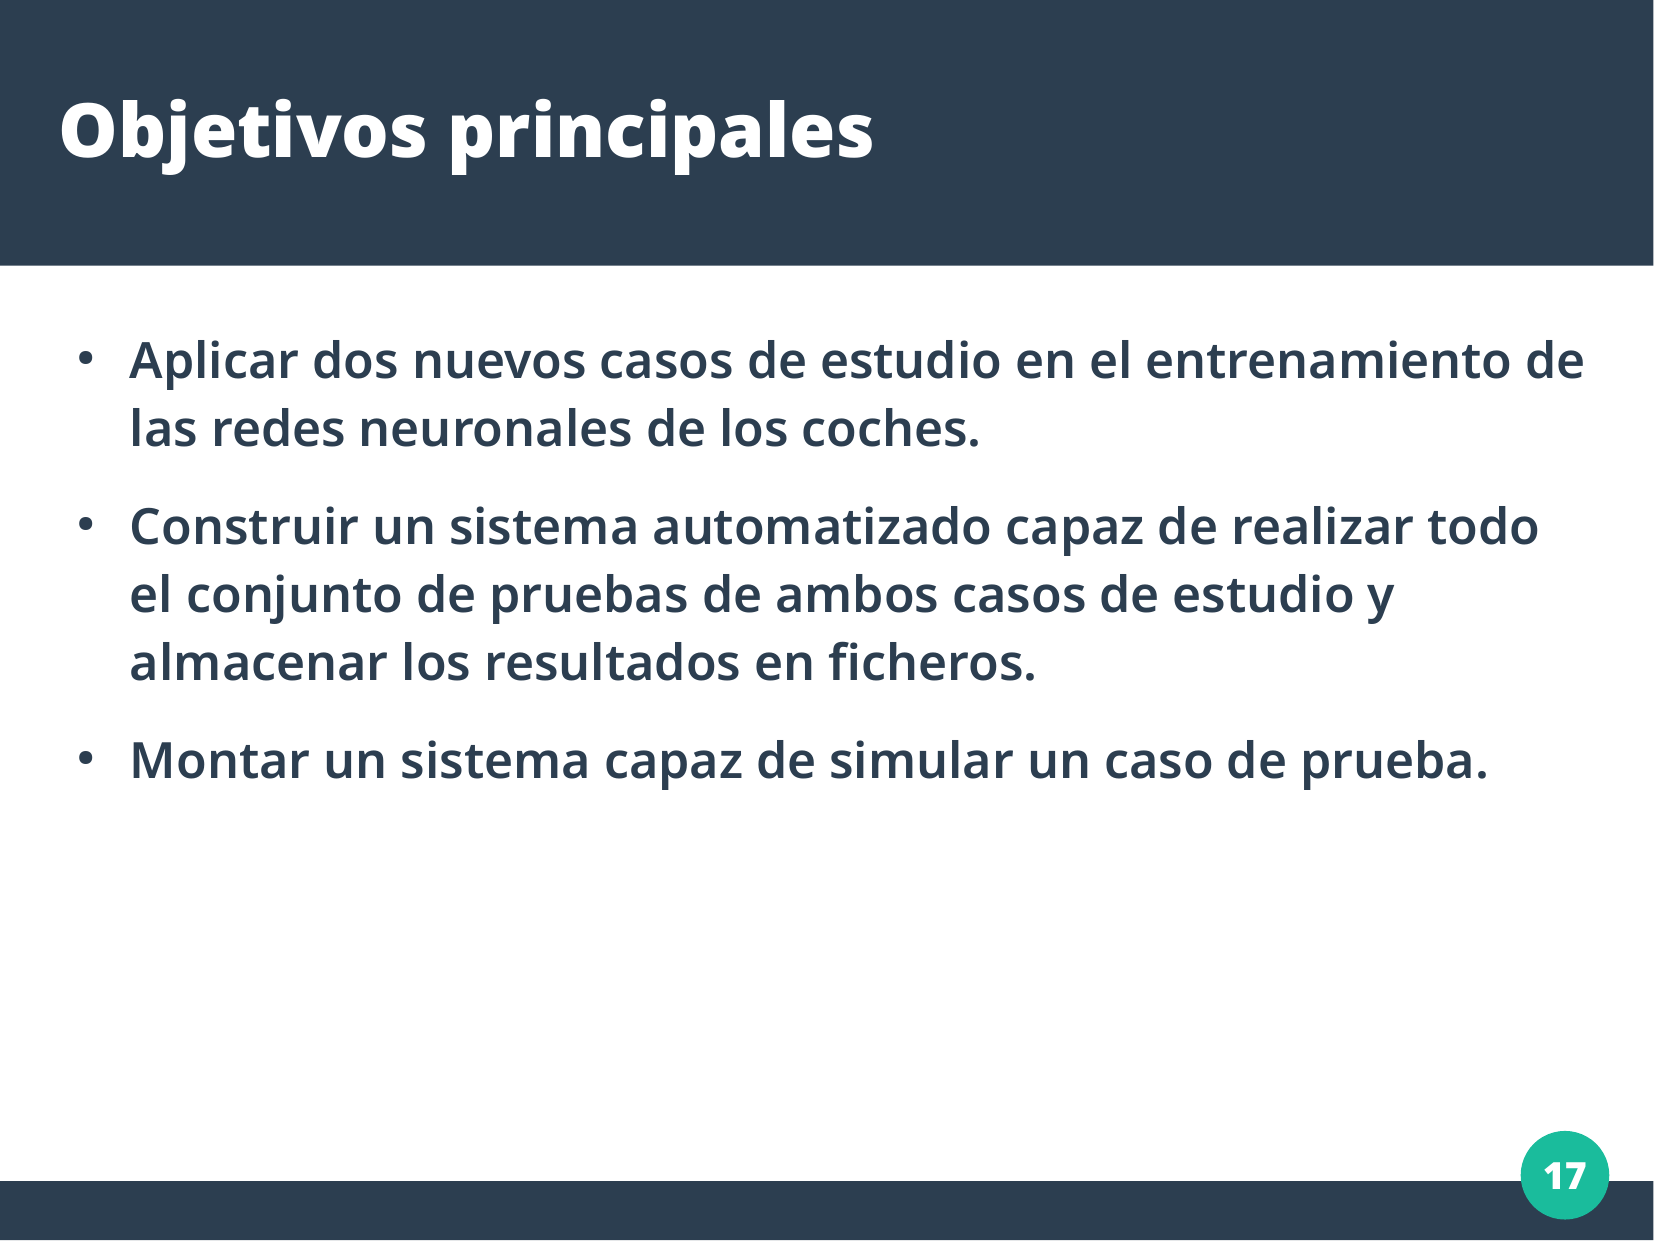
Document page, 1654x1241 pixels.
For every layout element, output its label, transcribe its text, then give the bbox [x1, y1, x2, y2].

title Objetivos principales [59, 49, 1595, 207]
list Aplicar dos nuevos casos de estudio en el entrenamiento de las redes neuronales de los coches. Construir un sistema automatizado capaz de realizar todo el conjunto de pruebas de ambos casos de estudio y almacenar los resultados en ficheros. Montar un sistema capaz de simular un caso de prueba. [59, 324, 1595, 1152]
